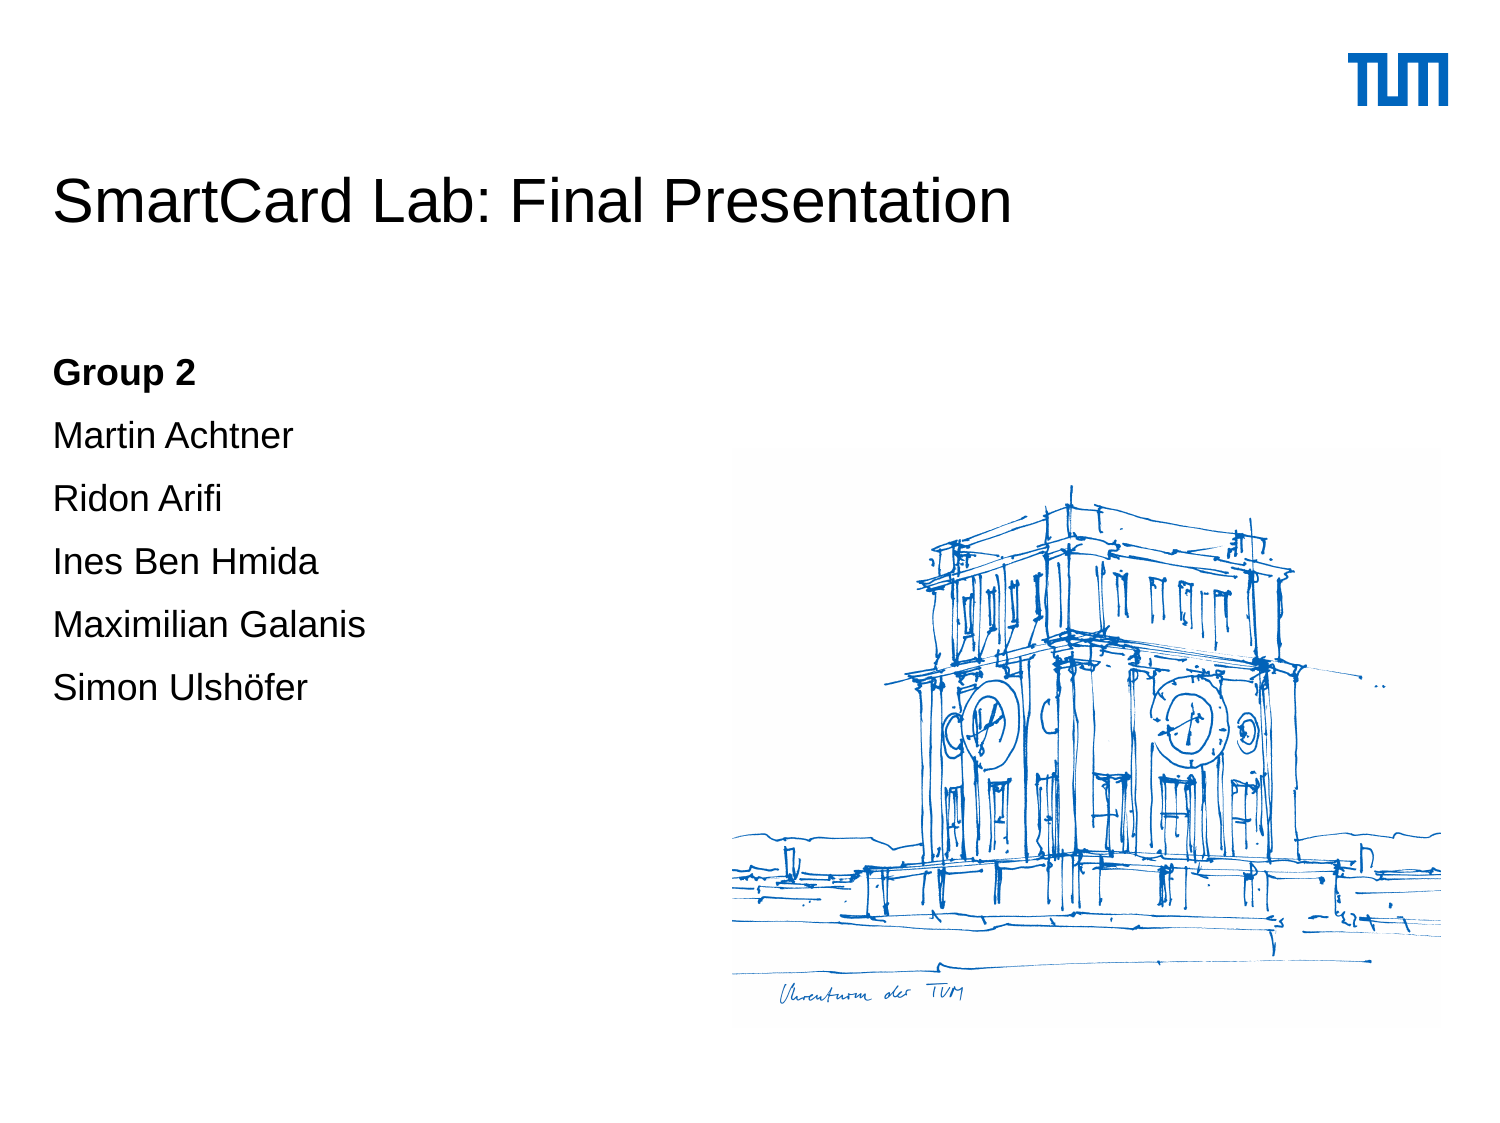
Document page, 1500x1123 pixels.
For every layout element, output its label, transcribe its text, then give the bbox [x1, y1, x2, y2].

picture [732, 448, 1441, 1028]
title SmartCard Lab: Final Presentation [52, 165, 1453, 236]
list Group 2 Martin Achtner Ridon Arifi Ines Ben Hmida Maximilian Galanis Simon Ulshöfer [52, 330, 1453, 688]
